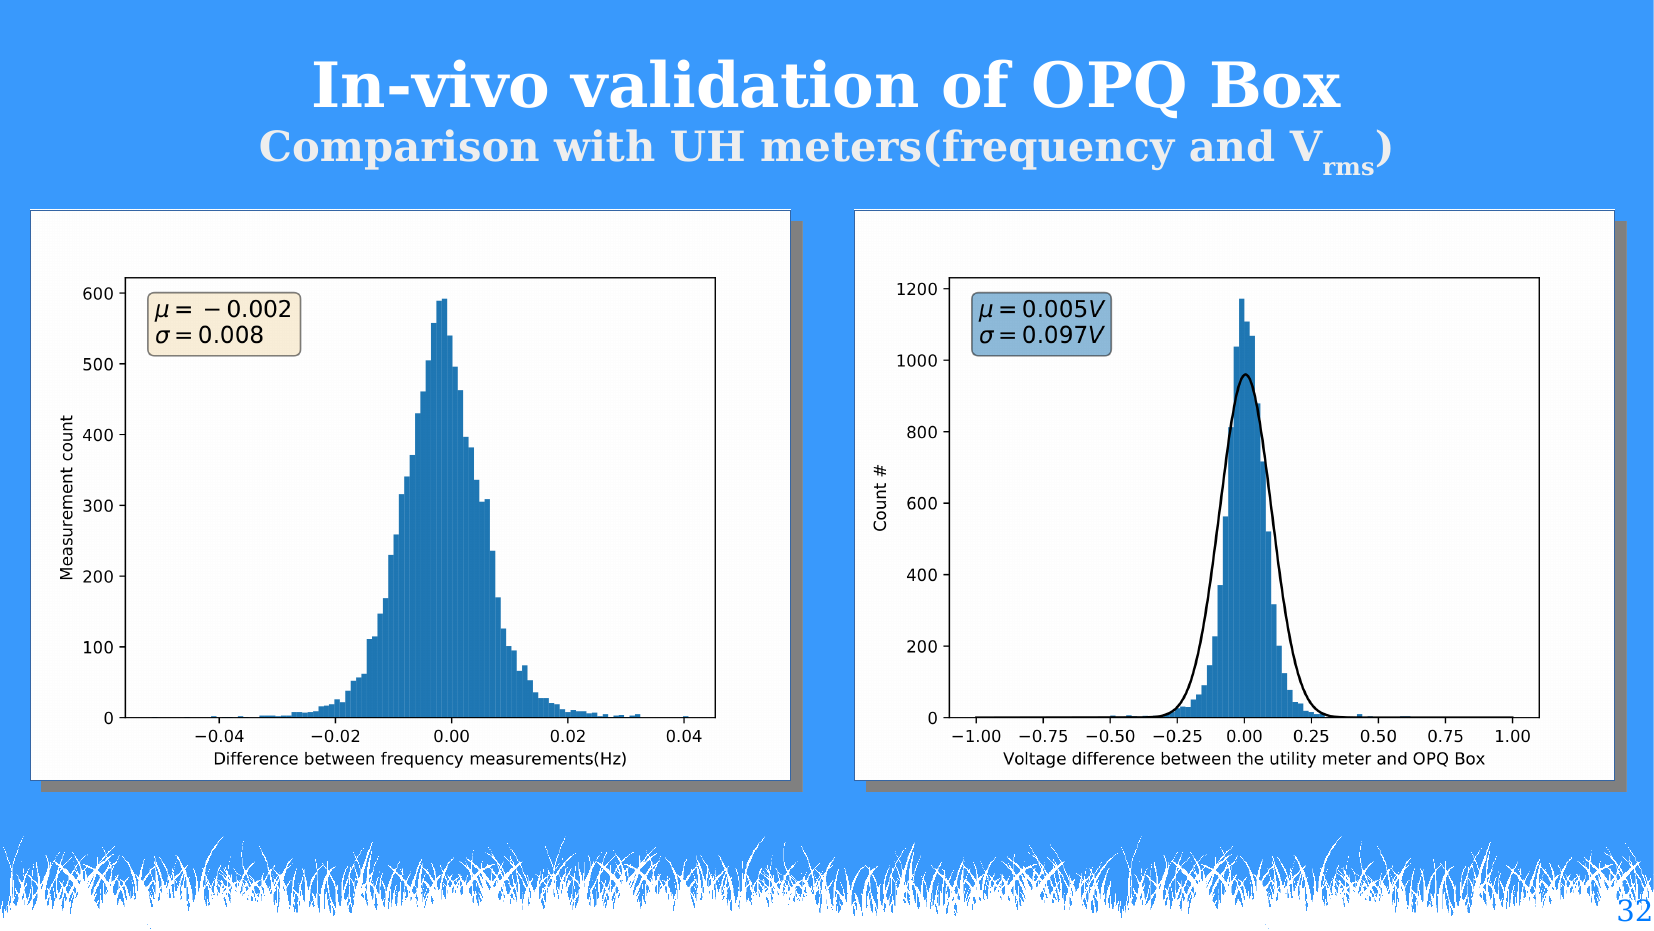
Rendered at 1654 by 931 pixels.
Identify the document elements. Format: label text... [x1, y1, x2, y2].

title In-vivo validation of OPQ Box Comparison with UH meters(frequency and Vrms) [82, 31, 1571, 199]
picture [0, 0, 1654, 931]
